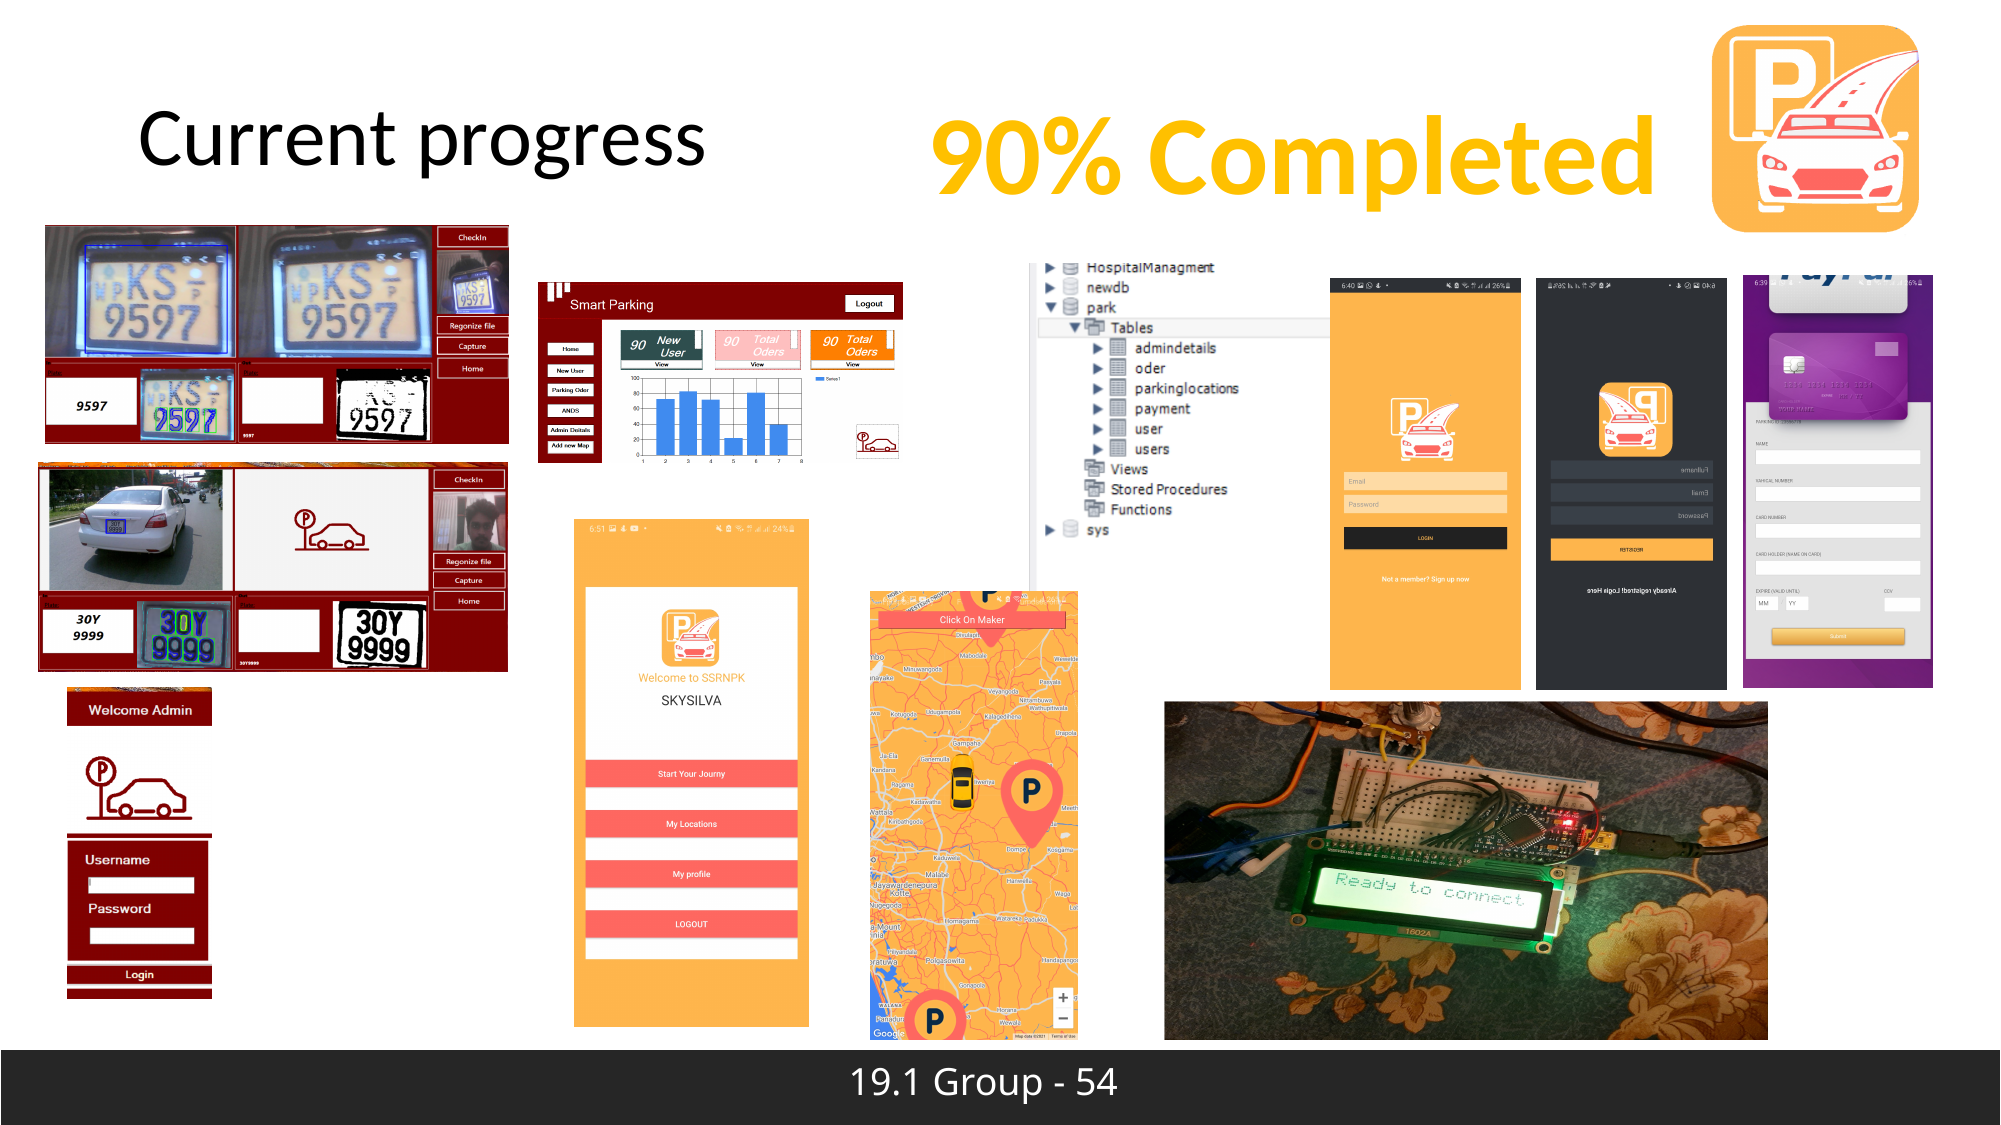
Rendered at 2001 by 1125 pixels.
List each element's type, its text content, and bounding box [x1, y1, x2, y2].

picture [67, 687, 212, 1000]
text_box 19.1 Group - 54 [833, 1050, 2000, 1125]
text_box Current progress [0, 74, 902, 191]
picture [45, 225, 509, 444]
picture [538, 282, 903, 463]
picture [1536, 278, 1727, 690]
picture [1164, 701, 1768, 1040]
picture [574, 519, 809, 1027]
picture [870, 263, 1521, 1040]
picture [38, 462, 508, 672]
picture [1709, 22, 1930, 243]
text_box 90% Completed [902, 74, 1684, 224]
picture [1743, 275, 1933, 688]
